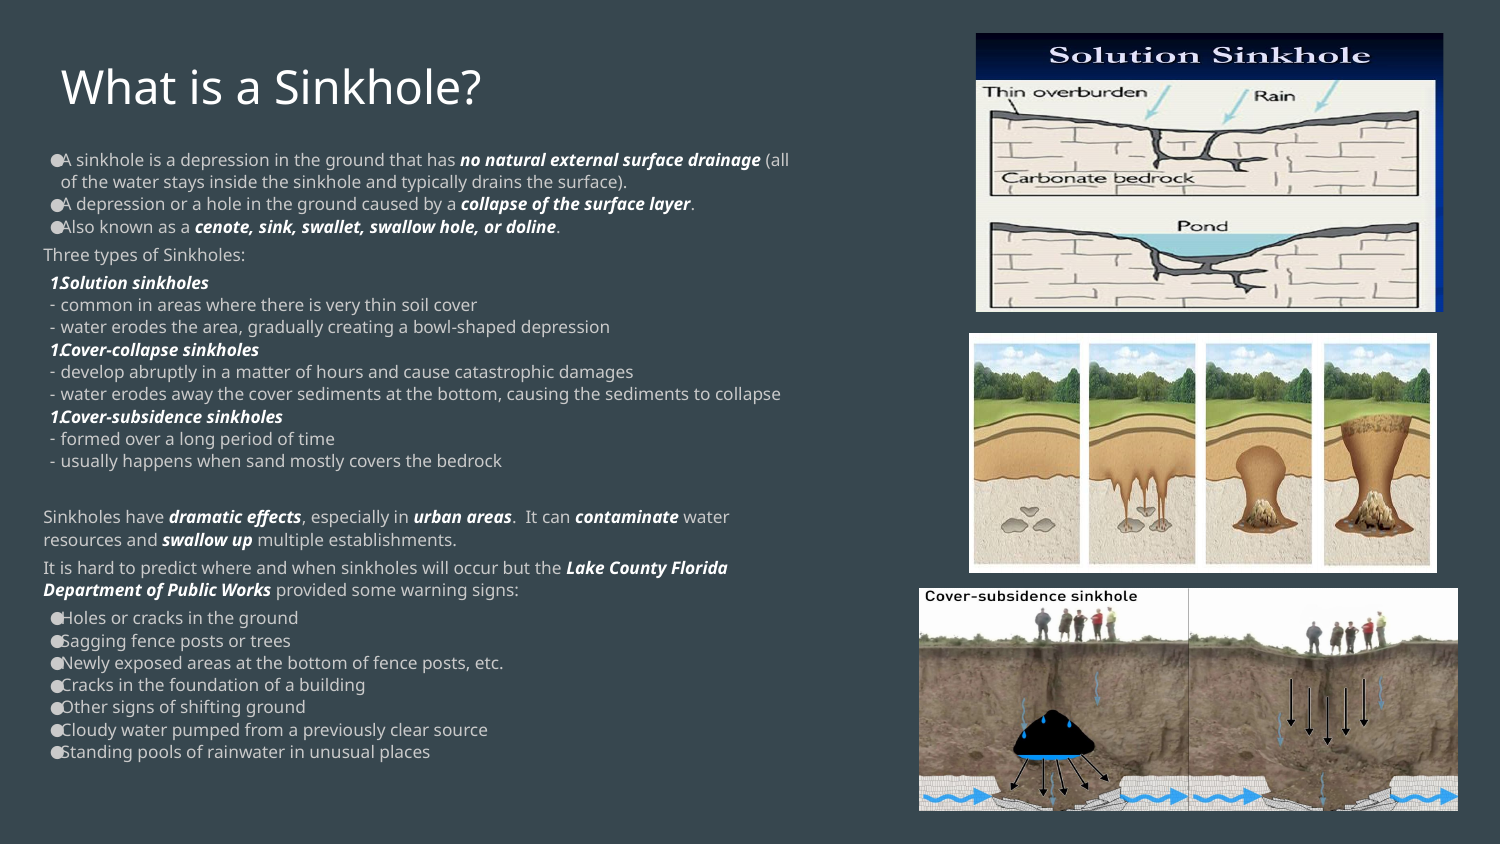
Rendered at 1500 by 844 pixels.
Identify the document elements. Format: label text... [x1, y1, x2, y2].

picture [919, 588, 1458, 811]
title What is a Sinkhole? [45, 39, 975, 134]
picture [975, 33, 1444, 312]
list A sinkhole is a depression in the ground that has no natural external surface drainage (all of the water stays inside the sinkhole and typically drains the surface). A depression or a hole in the ground caused by a collapse of the surface layer. Also known as a cenote, sink, swallet, swallow hole, or doline. Three types of Sinkholes: Solution sinkholes common in areas where there is very thin soil cover water erodes the area, gradually creating a bowl-shaped depression Cover-collapse sinkholes develop abruptly in a matter of hours and cause catastrophic damages water erodes away the cover sediments at the bottom, causing the sediments to collapse Cover-subsidence sinkholes formed over a long period of time usually happens when sand mostly covers the bedrock Sinkholes have dramatic effects, especially in urban areas. It can contaminate water resources and swallow up multiple establishments. It is hard to predict where and when sinkholes will occur but the Lake County Florida Department of Public Works provided some warning signs: Holes or cracks in the ground Sagging fence posts or trees Newly exposed areas at the bottom of fence posts, etc. Cracks in the foundation of a building Other signs of shifting ground Cloudy water pumped from a previously clear source Standing pools of rainwater in unusual places [28, 133, 826, 803]
picture [969, 333, 1437, 573]
